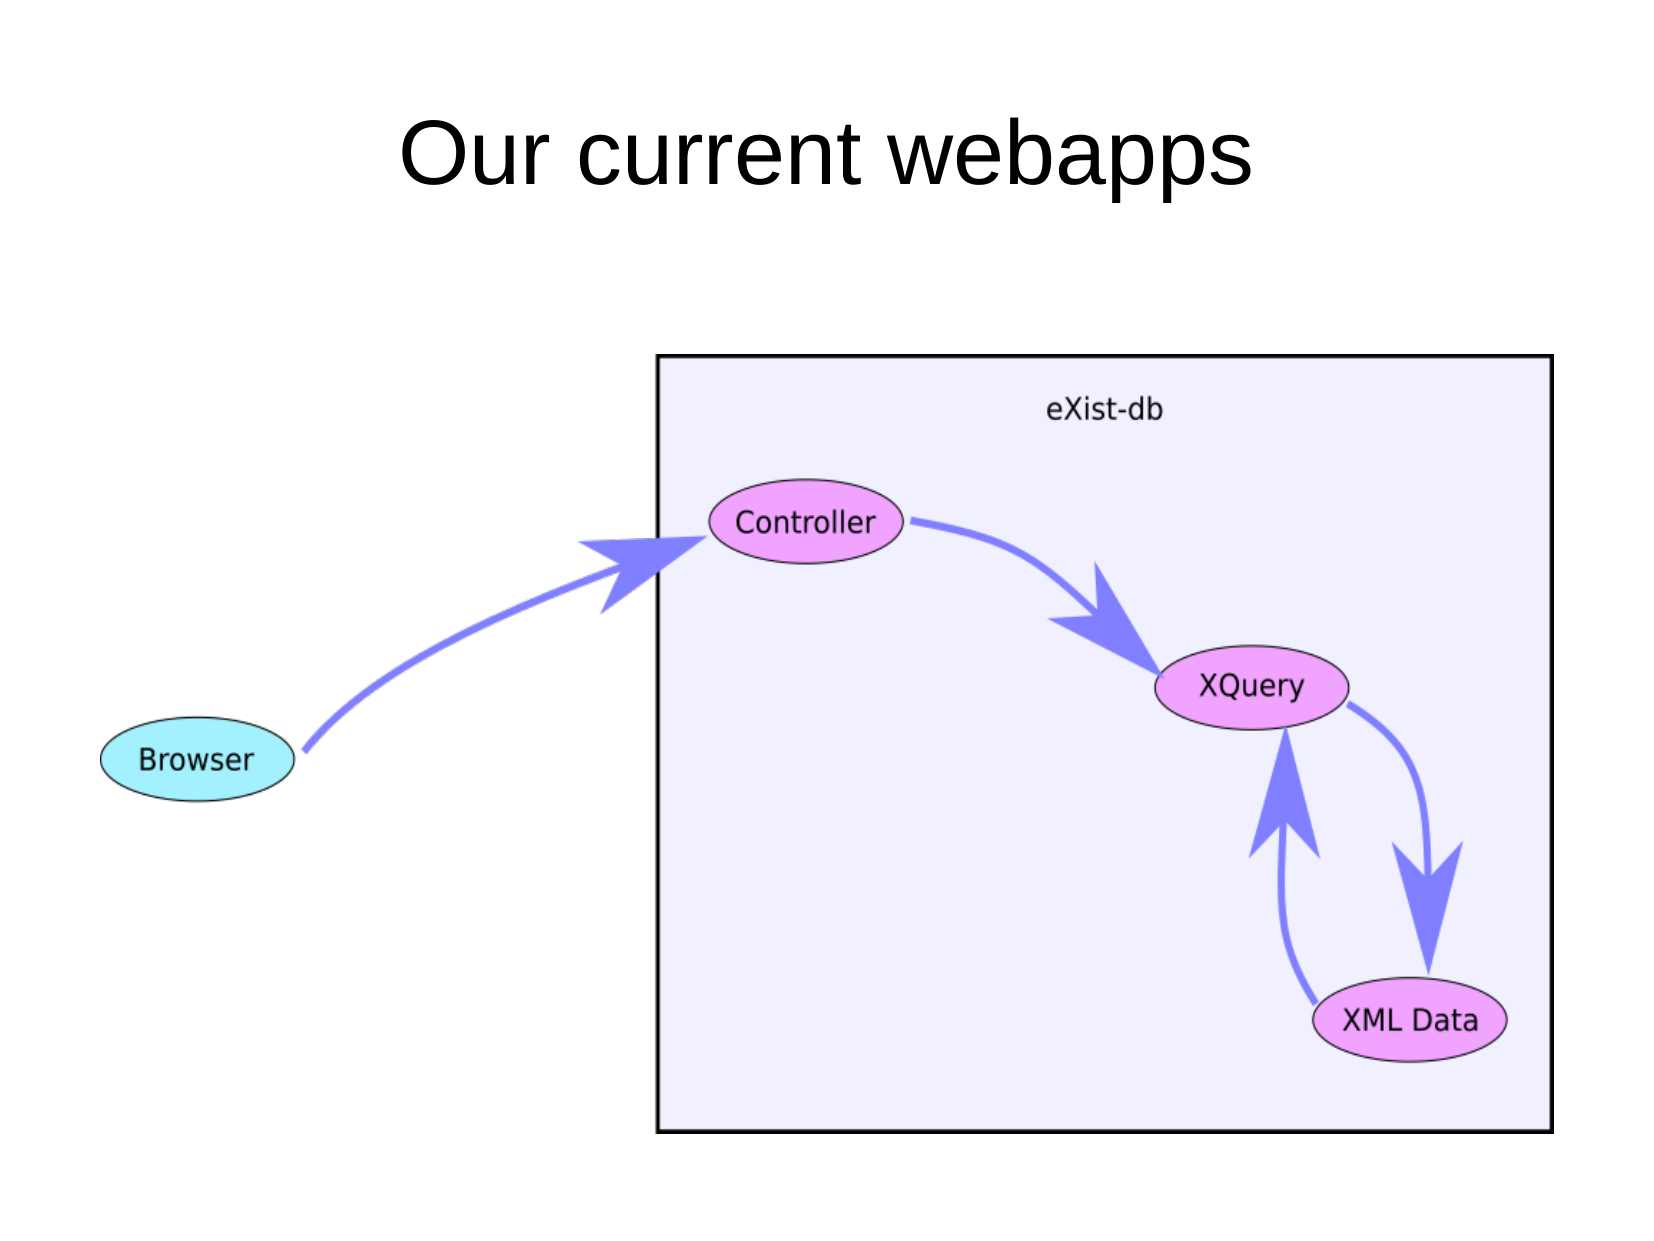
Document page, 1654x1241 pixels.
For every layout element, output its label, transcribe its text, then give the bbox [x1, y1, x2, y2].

picture [100, 354, 1554, 1134]
title Our current webapps [82, 49, 1571, 257]
